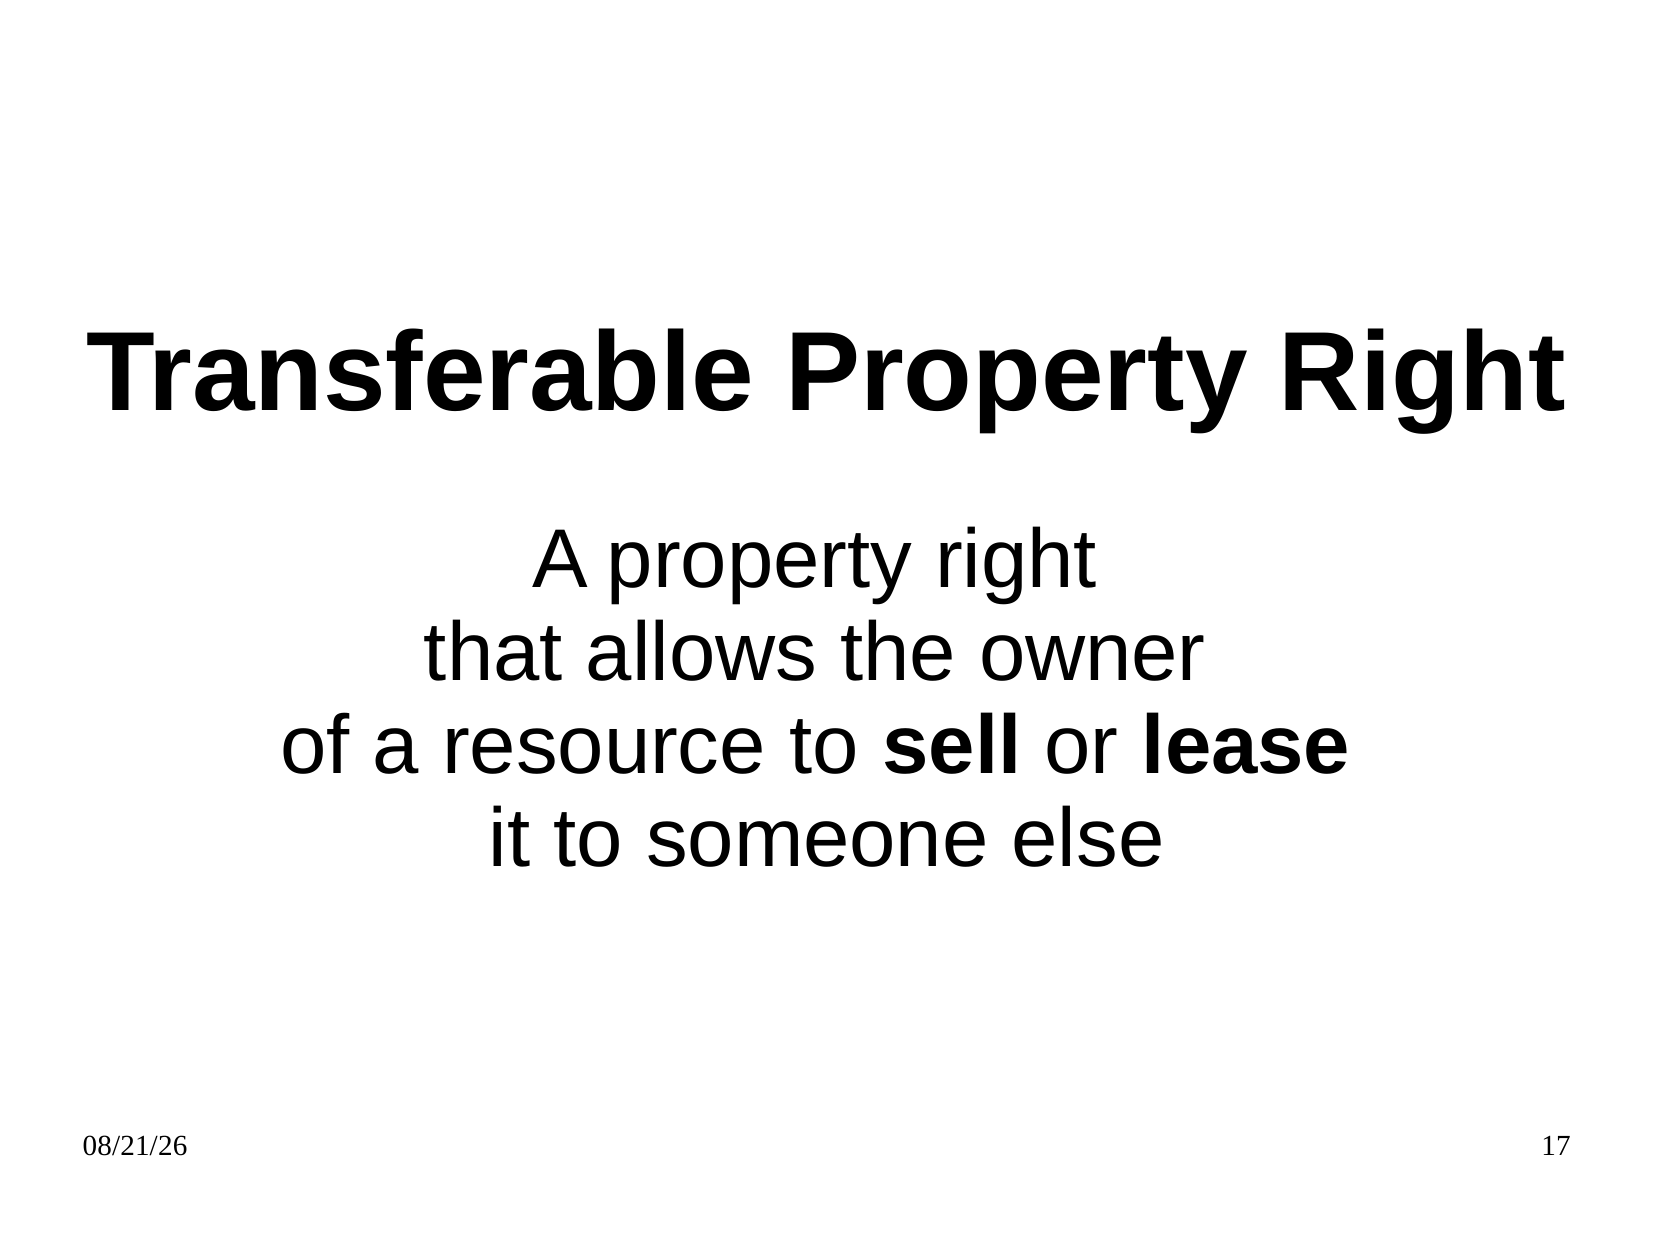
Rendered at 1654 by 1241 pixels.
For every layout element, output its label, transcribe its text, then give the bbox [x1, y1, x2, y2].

title Transferable Property Right [82, 267, 1571, 476]
subtitle A property right that allows the owner of a resource to sell or lease it to someone else [82, 512, 1571, 885]
